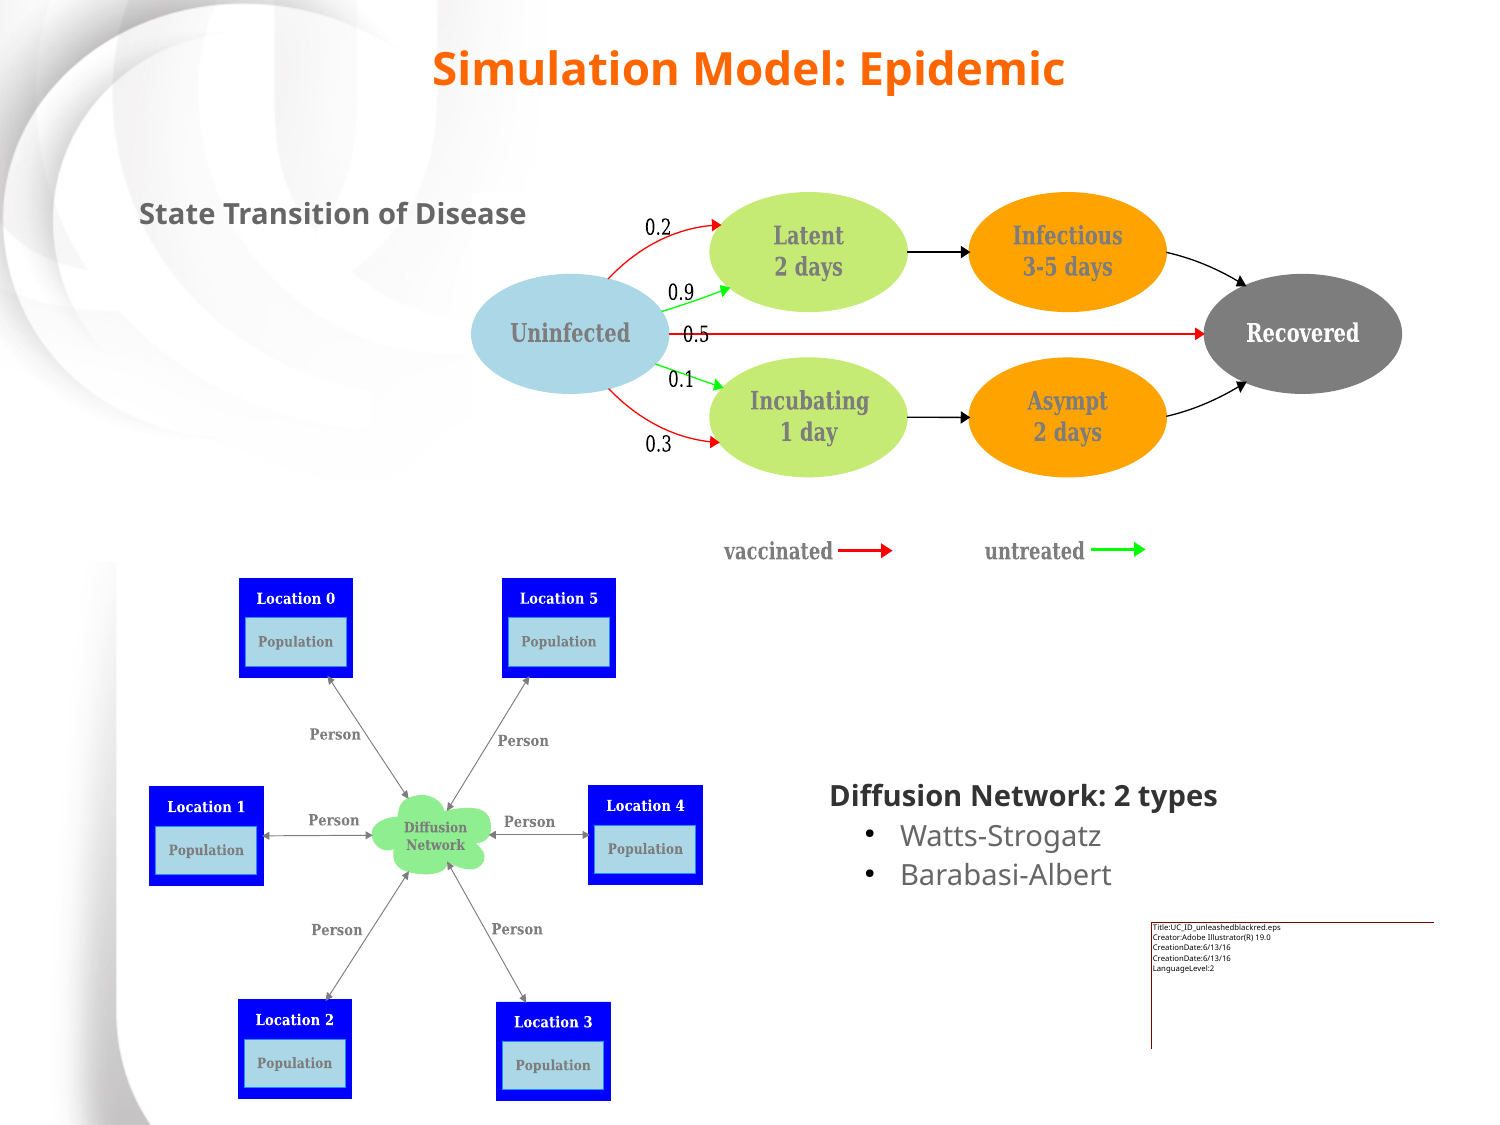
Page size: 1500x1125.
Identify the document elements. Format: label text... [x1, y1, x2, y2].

picture [0, 0, 1500, 1125]
text_box Diffusion Network: 2 types Watts-Strogatz Barabasi-Albert [814, 767, 1285, 902]
text_box State Transition of Disease [124, 185, 609, 241]
title Simulation Model: Epidemic [162, 15, 1336, 121]
